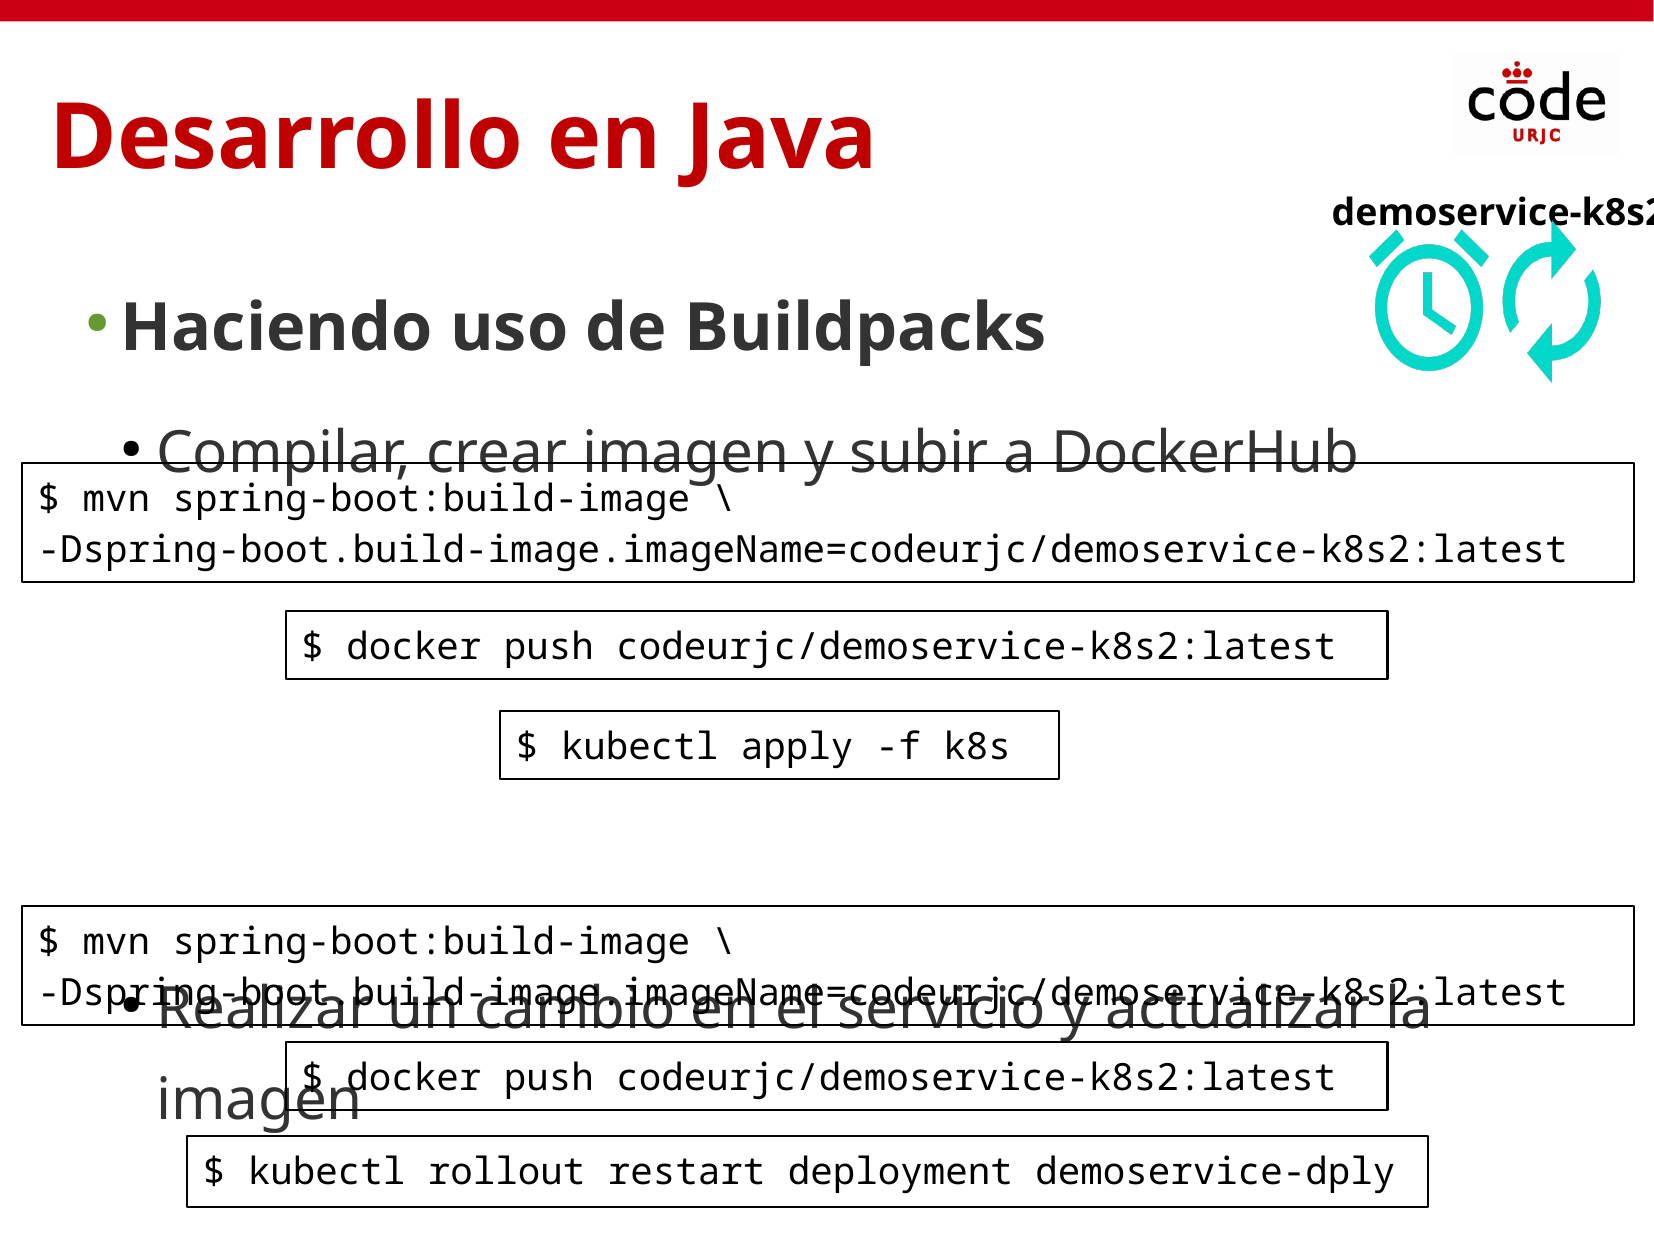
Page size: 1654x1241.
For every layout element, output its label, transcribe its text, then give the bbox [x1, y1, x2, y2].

list Haciendo uso de Buildpacks Compilar, crear imagen y subir a DockerHub Realizar un cambio en el servicio y actualizar la imagen [85, 583, 1574, 905]
picture [1452, 52, 1620, 154]
text_box $ mvn spring-boot:build-image \ -Dspring-boot.build-image.imageName=codeurjc/demoservice-k8s2:latest [21, 463, 1635, 577]
text_box $ kubectl apply -f k8s [500, 711, 1059, 775]
picture [1357, 212, 1625, 390]
list Haciendo uso de Buildpacks Compilar, crear imagen y subir a DockerHub Realizar un cambio en el servicio y actualizar la imagen [85, 577, 1574, 581]
list Haciendo uso de Buildpacks Compilar, crear imagen y subir a DockerHub Realizar un cambio en el servicio y actualizar la imagen [85, 1026, 1574, 1151]
text_box demoservice-k8s2 [1316, 178, 1654, 242]
list Haciendo uso de Buildpacks Compilar, crear imagen y subir a DockerHub Realizar un cambio en el servicio y actualizar la imagen [85, 1020, 1574, 1024]
text_box $ mvn spring-boot:build-image \ -Dspring-boot.build-image.imageName=codeurjc/demoservice-k8s2:latest [21, 906, 1635, 1020]
text_box $ docker push codeurjc/demoservice-k8s2:latest [285, 1041, 1388, 1111]
list Haciendo uso de Buildpacks Compilar, crear imagen y subir a DockerHub Realizar un cambio en el servicio y actualizar la imagen [85, 265, 1574, 462]
title Desarrollo en Java [34, 62, 1437, 126]
text_box $ kubectl rollout restart deployment demoservice-dply [187, 1136, 1428, 1208]
text_box $ docker push codeurjc/demoservice-k8s2:latest [285, 610, 1388, 680]
